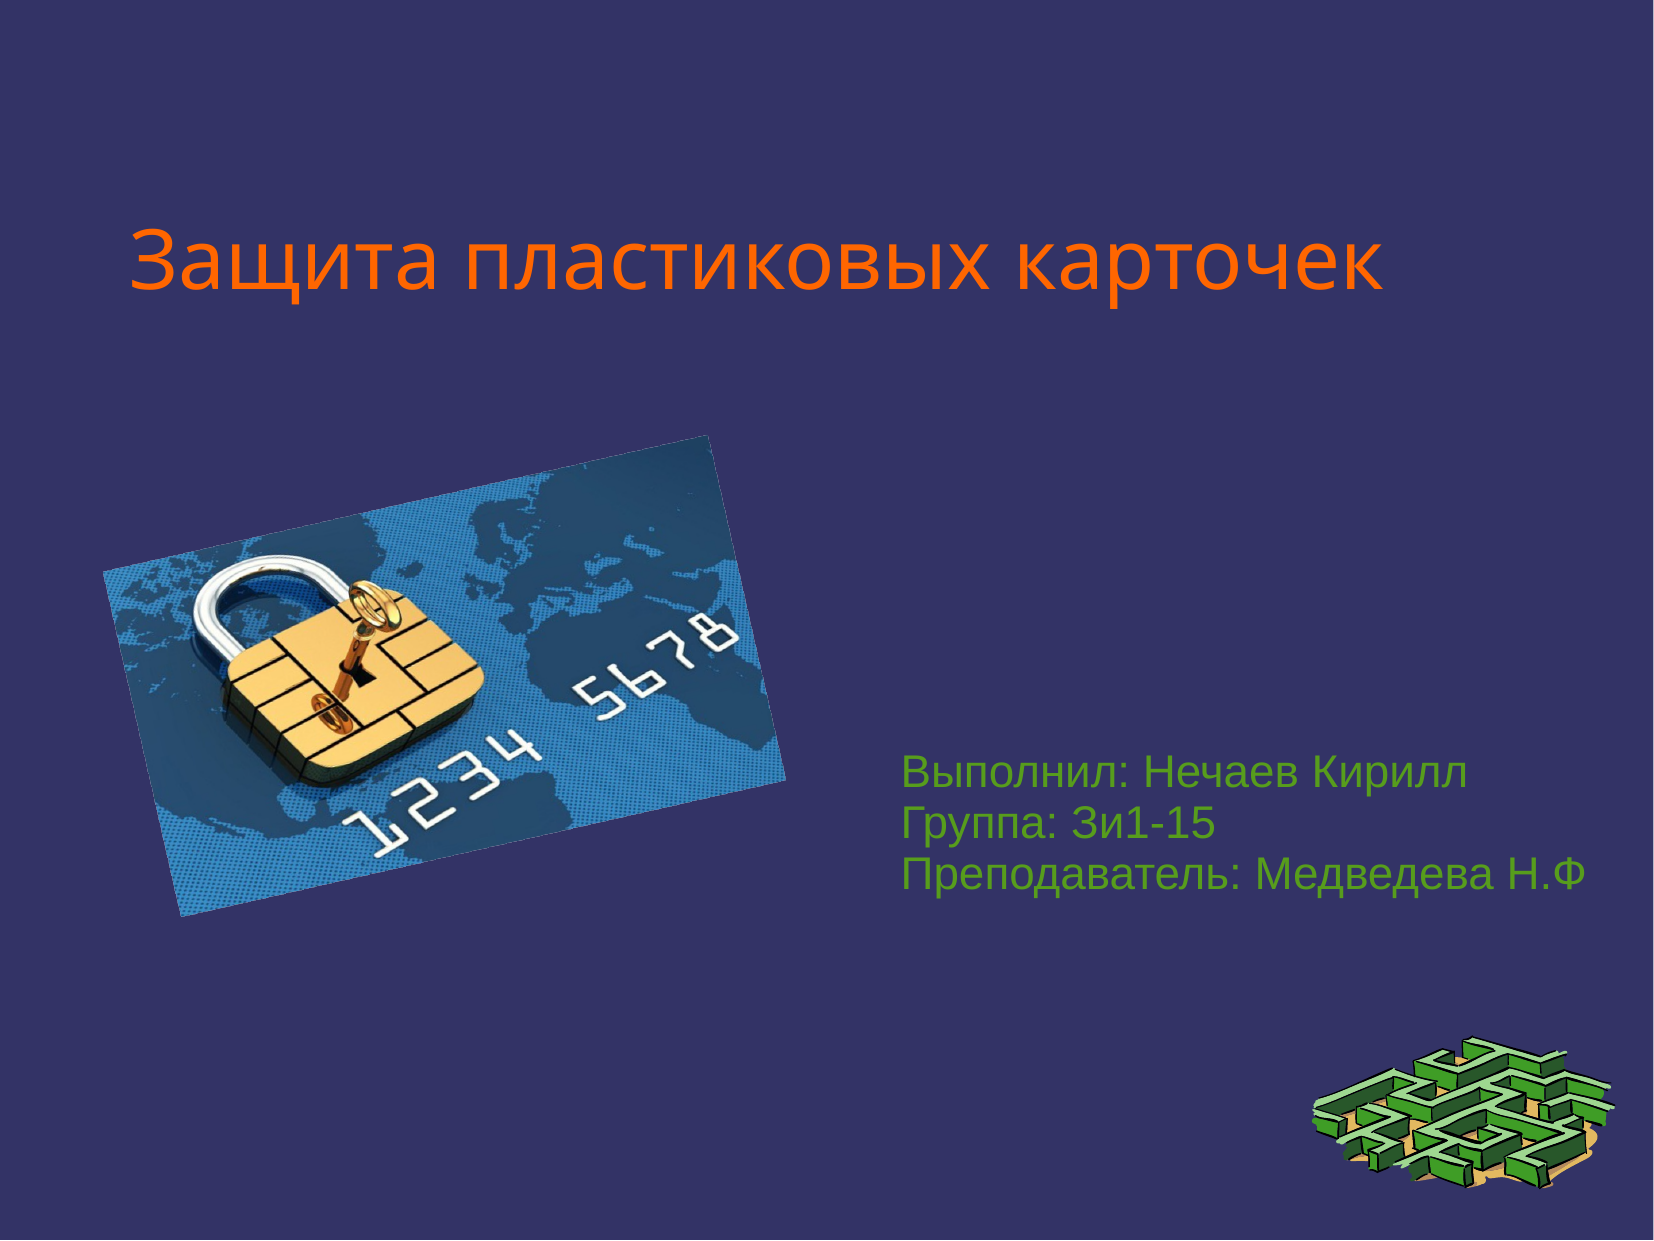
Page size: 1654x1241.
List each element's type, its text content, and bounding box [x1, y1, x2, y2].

text_box Защита пластиковых карточек [115, 192, 1595, 325]
picture [102, 434, 786, 917]
text_box Выполнил: Нечаев Кирилл Группа: Зи1-15 Преподаватель: Медведева Н.Ф [885, 738, 1654, 916]
